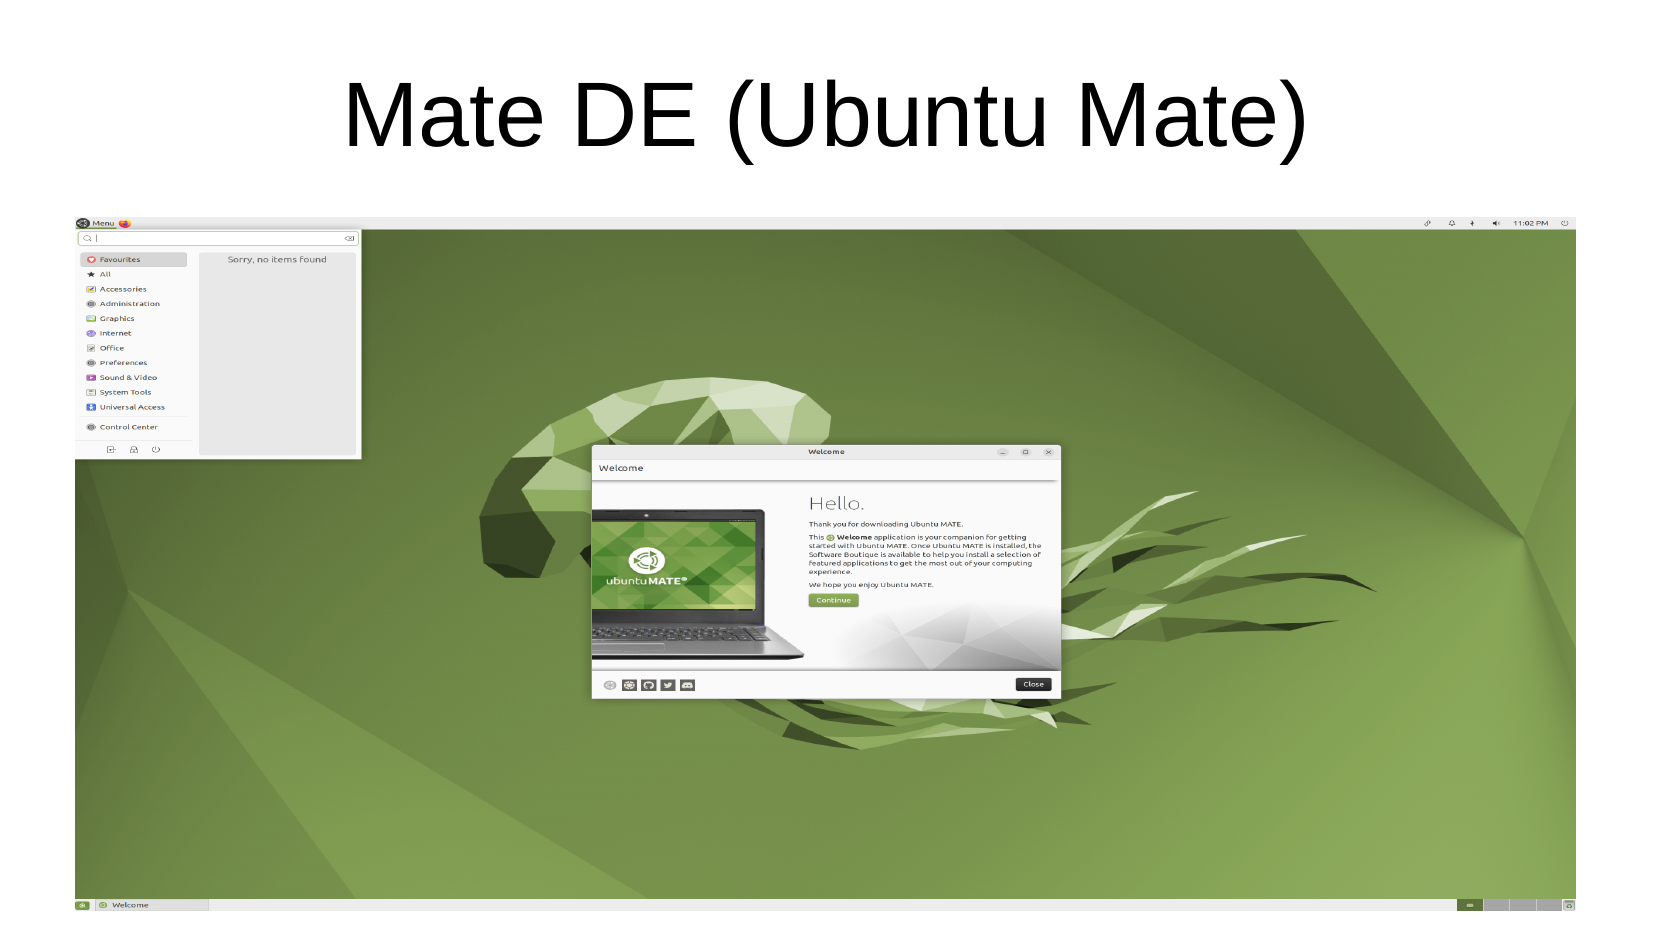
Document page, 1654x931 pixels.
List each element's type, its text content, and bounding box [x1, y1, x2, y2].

title Mate DE (Ubuntu Mate) [82, 37, 1571, 193]
picture [75, 217, 1576, 911]
